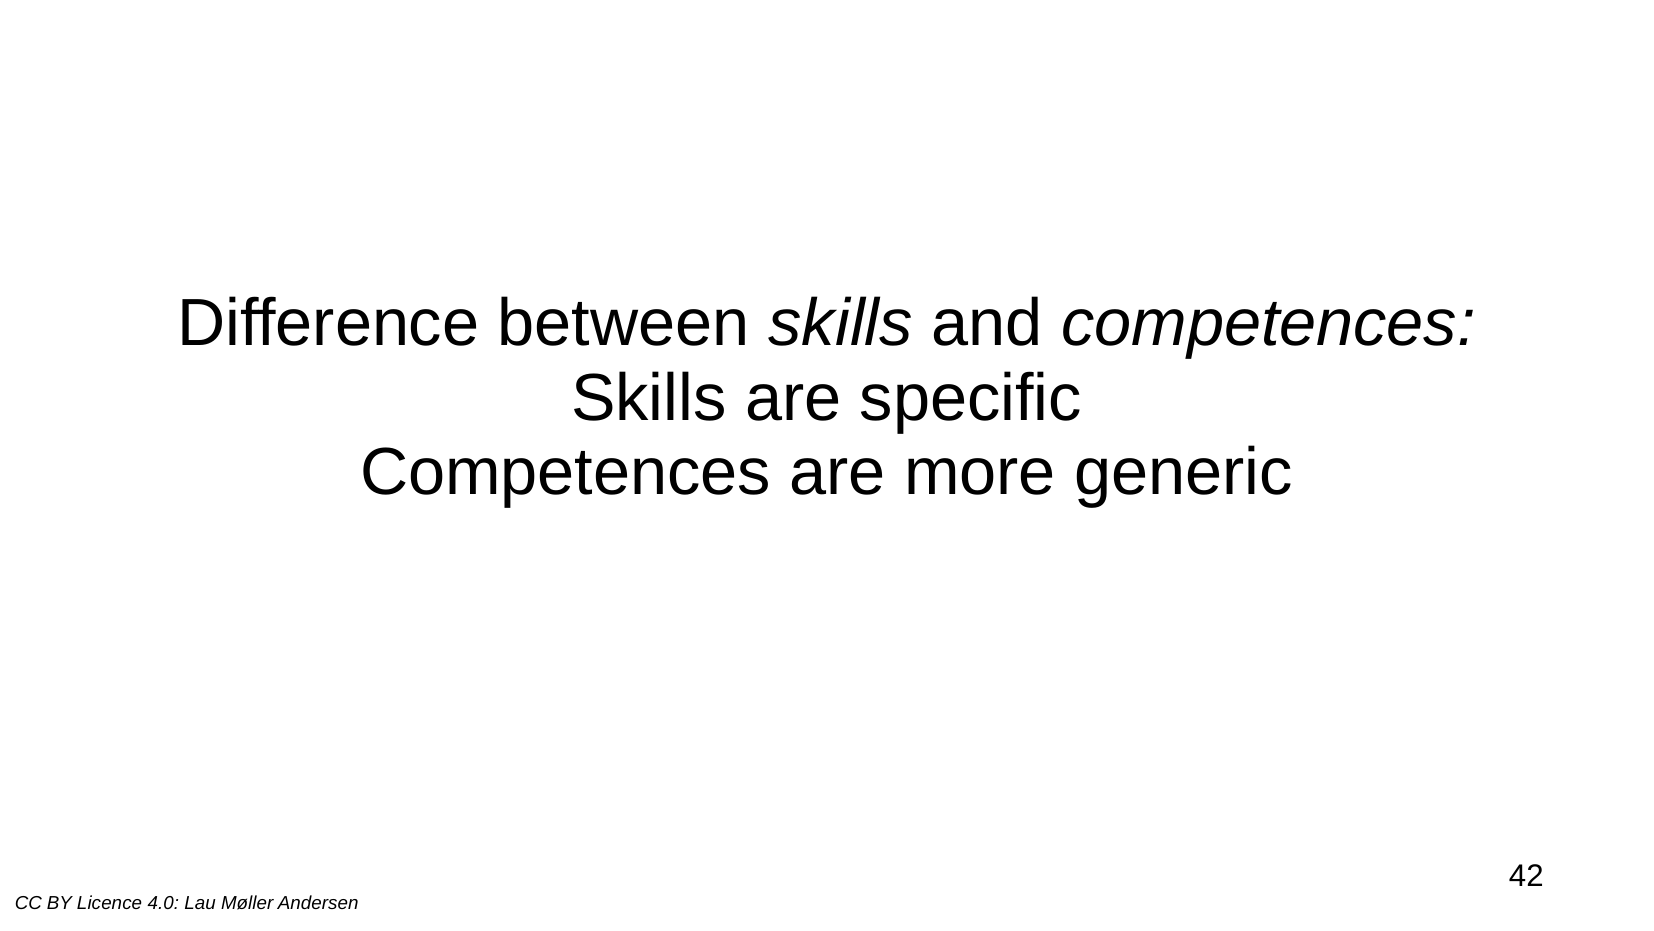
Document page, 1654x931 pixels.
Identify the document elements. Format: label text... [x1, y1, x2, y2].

text_box CC BY Licence 4.0: Lau Møller Andersen [0, 885, 387, 921]
text_box <nummer> [1494, 850, 1654, 921]
subtitle Difference between skills and competences: Skills are specific Competences are more generic [82, 37, 1571, 757]
